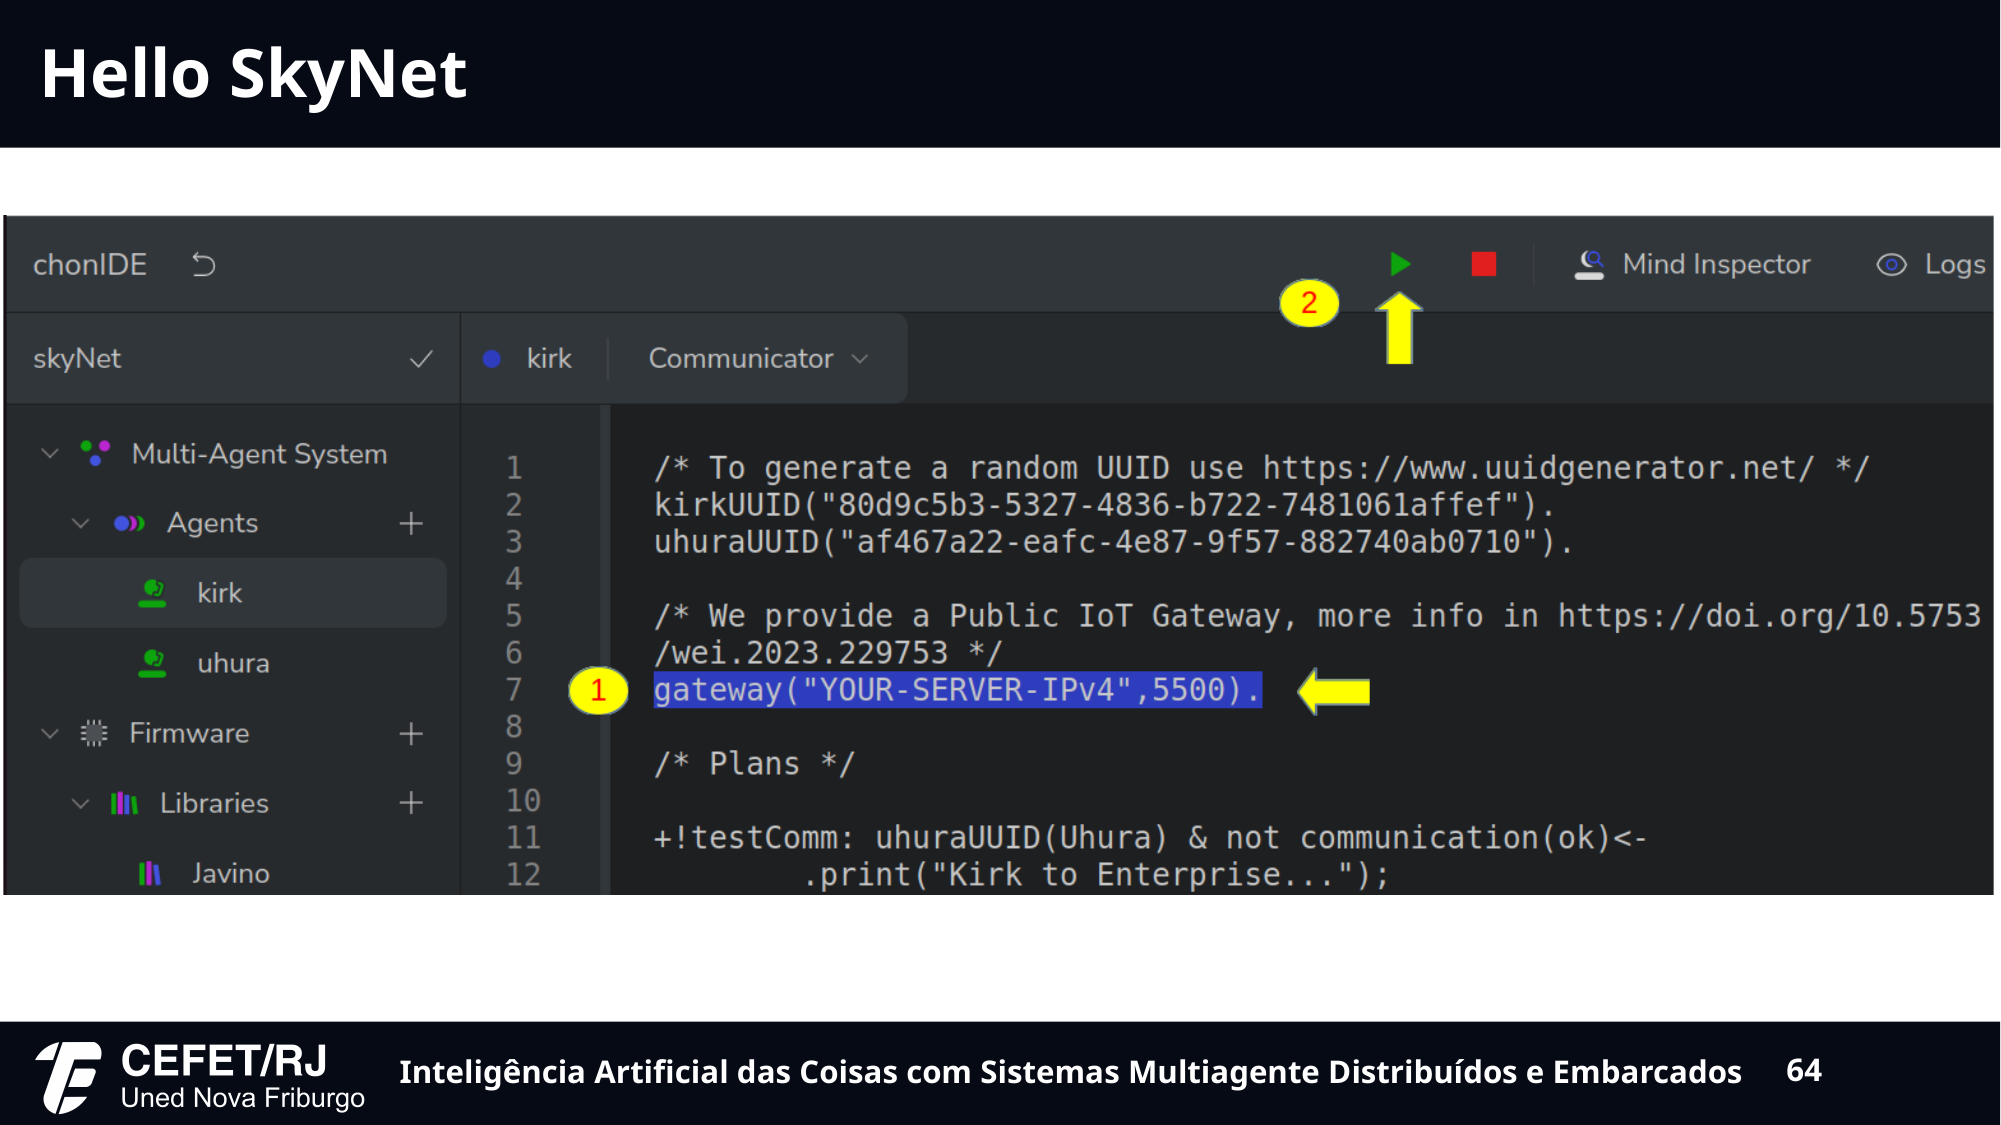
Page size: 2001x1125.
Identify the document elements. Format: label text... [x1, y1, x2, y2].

picture [3, 215, 1994, 895]
picture [0, 1001, 398, 1125]
text_box Hello SkyNet [25, 23, 1999, 119]
